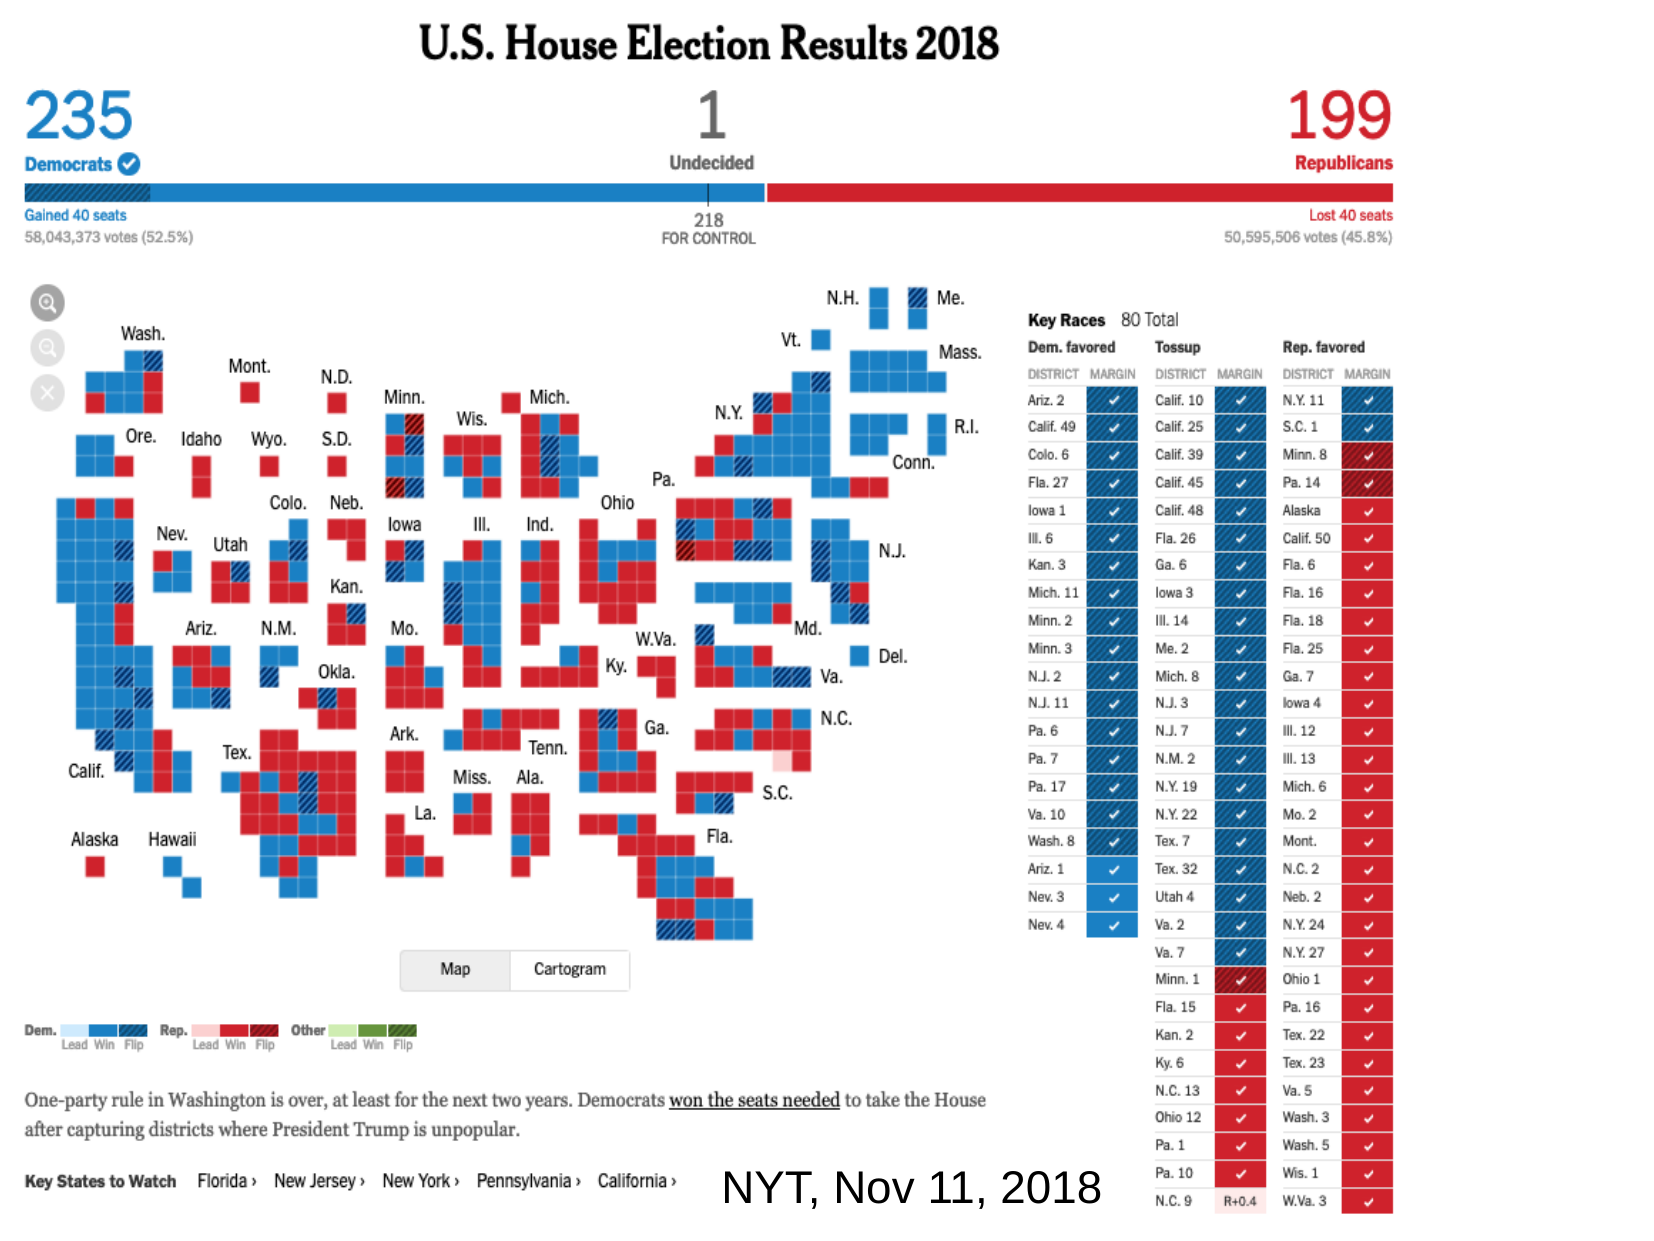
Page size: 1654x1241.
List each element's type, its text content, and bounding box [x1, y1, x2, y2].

text_box NYT, Nov 11, 2018 [664, 1155, 1186, 1231]
picture [15, 0, 1426, 1231]
